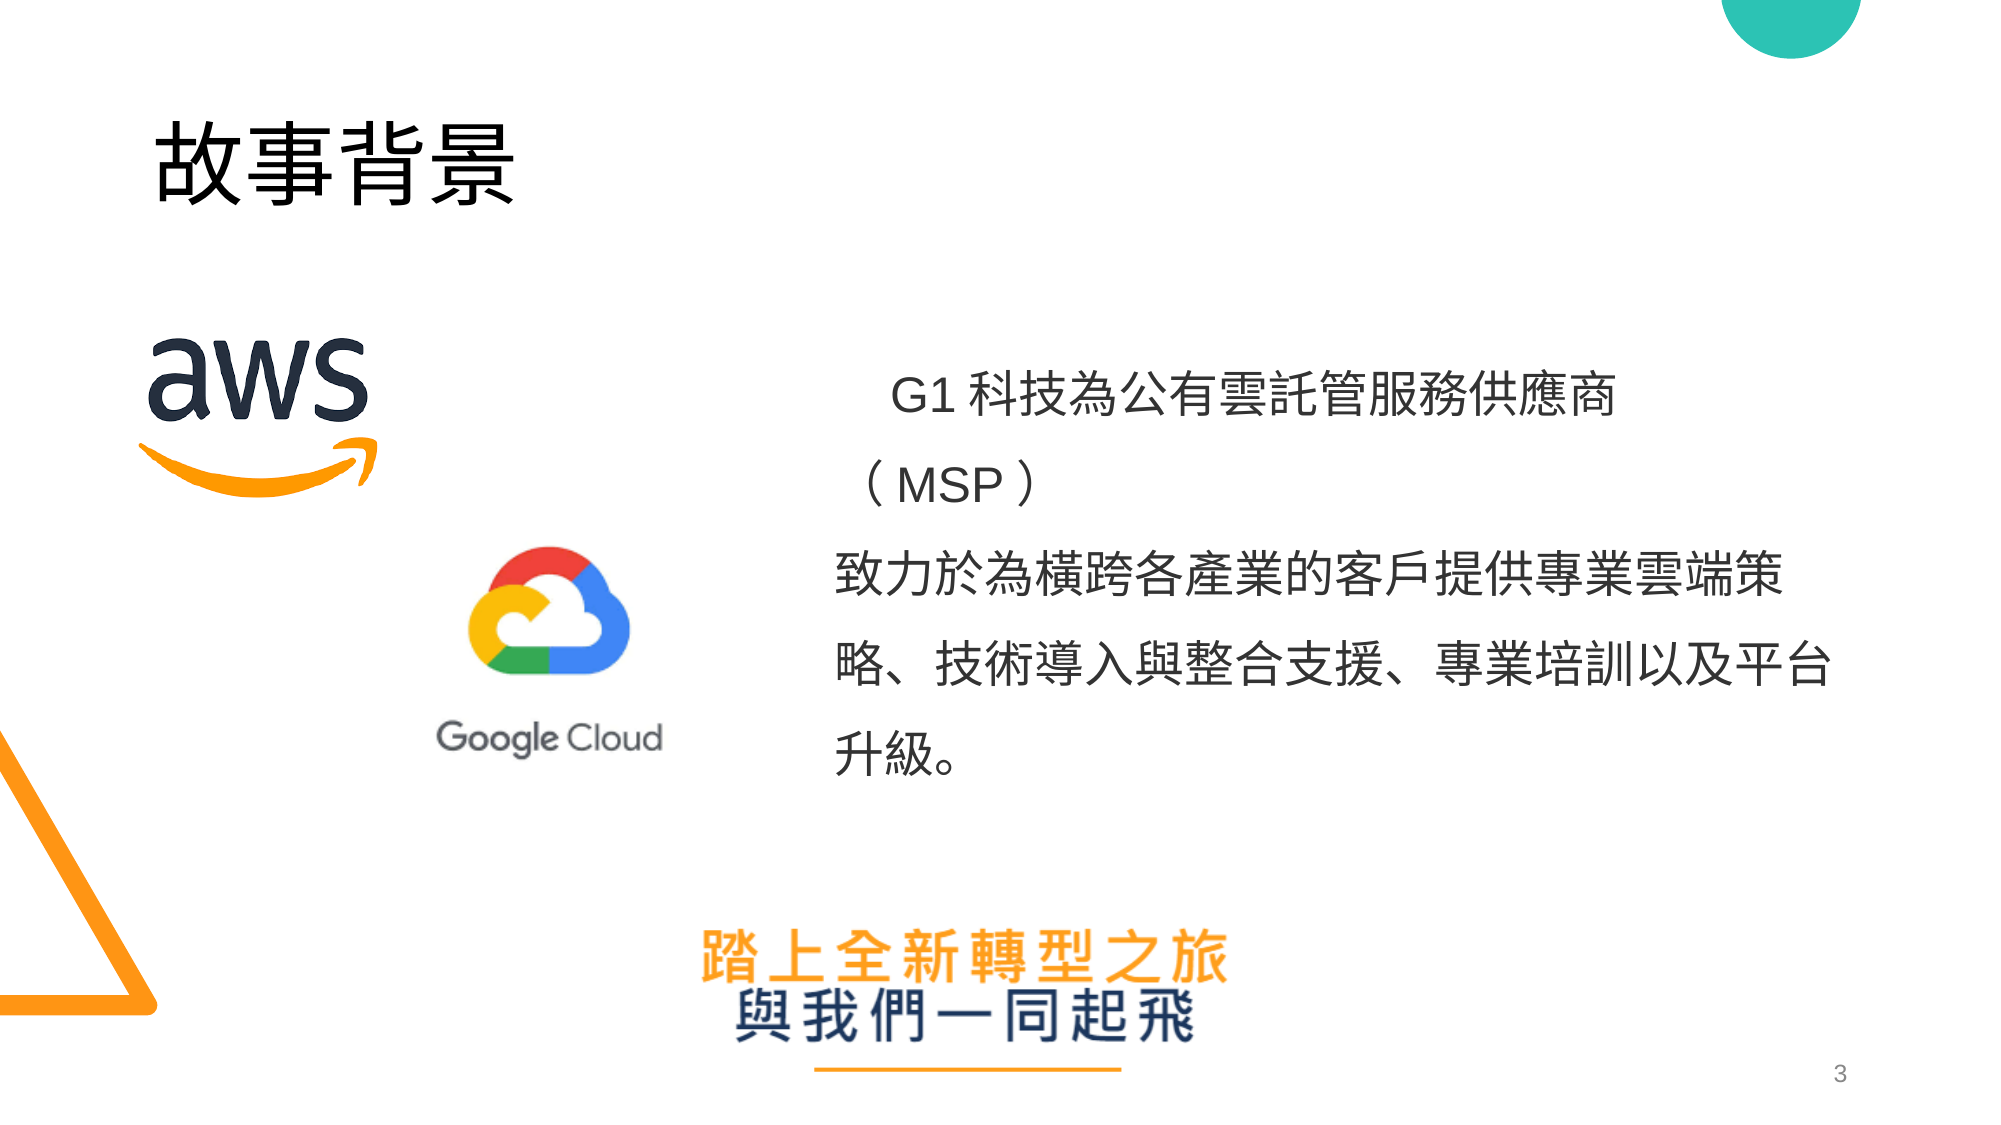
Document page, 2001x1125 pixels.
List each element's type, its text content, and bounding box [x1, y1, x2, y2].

text_box G1科技為公有雲託管服務供應商（MSP） 致力於為橫跨各產業的客戶提供專業雲端策略、技術導入與整合支援、專業培訓以及平台升級。 [819, 317, 1863, 798]
title 故事背景 [137, 59, 1863, 278]
picture [281, 515, 819, 792]
slide_number 1 [1412, 1042, 1863, 1103]
picture [137, 337, 378, 498]
picture [680, 896, 1256, 1094]
